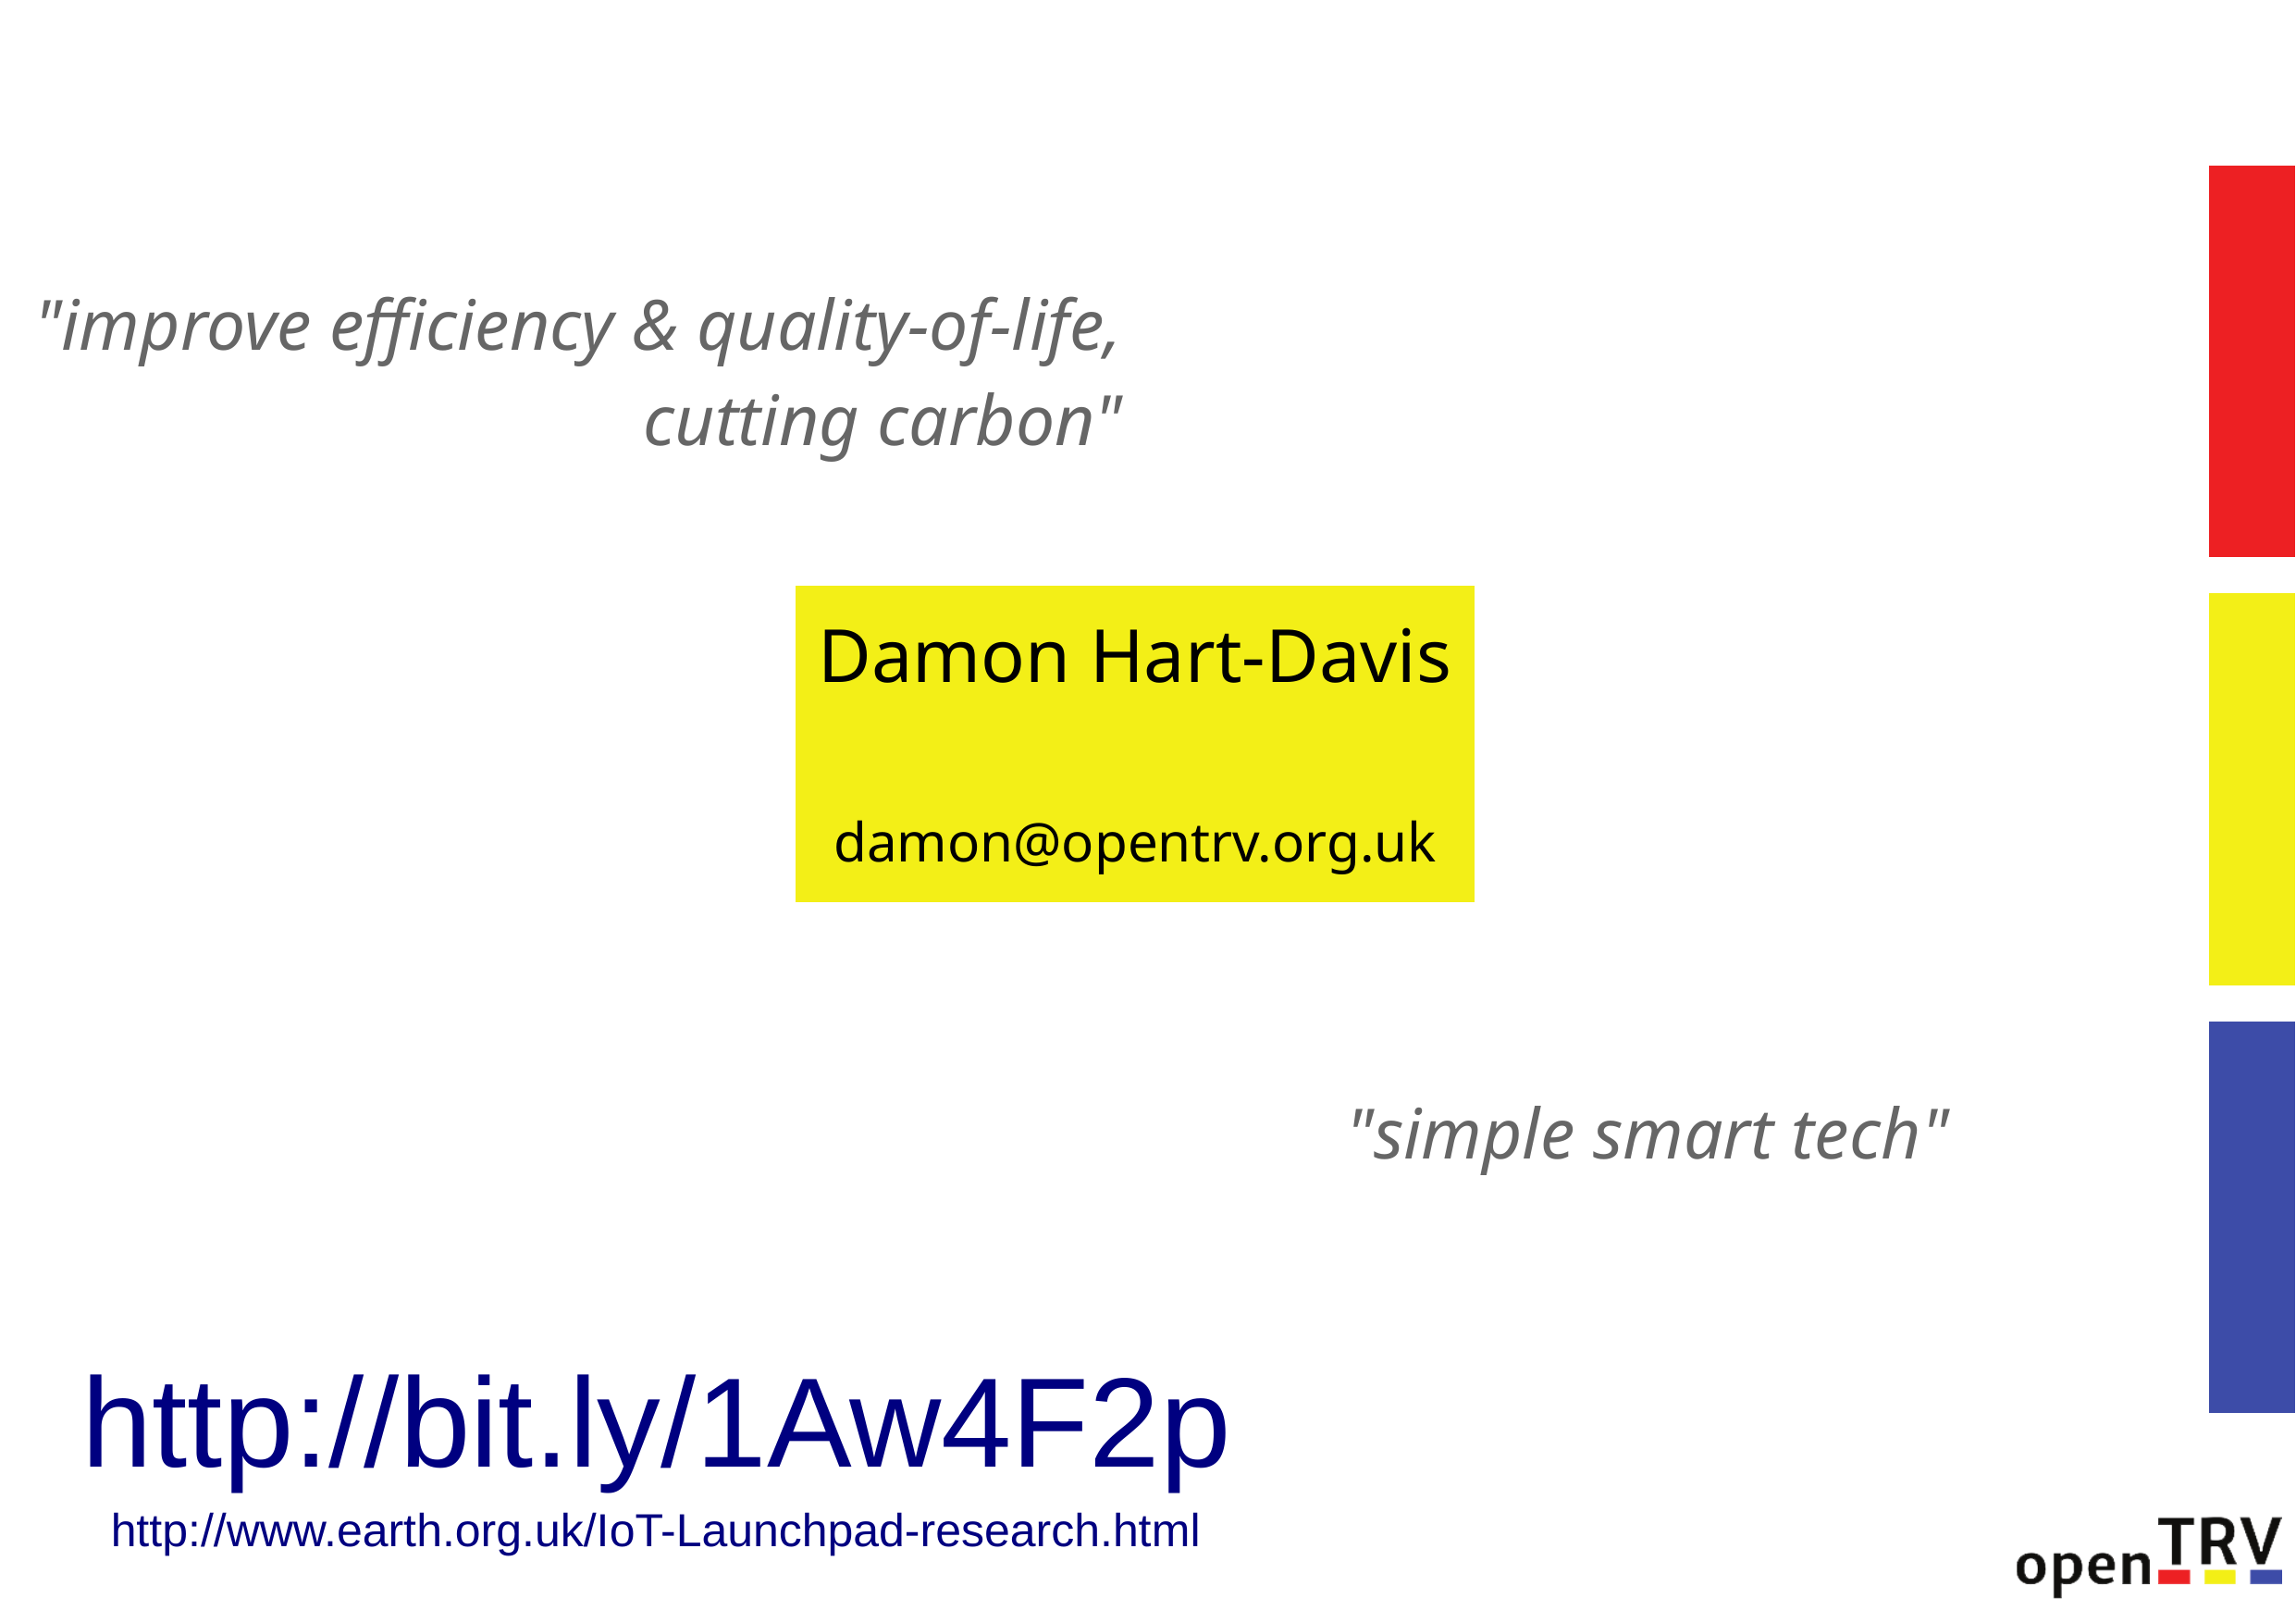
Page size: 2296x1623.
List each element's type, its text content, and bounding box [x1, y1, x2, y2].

text_box [2209, 1022, 2295, 1413]
text_box [2209, 593, 2295, 985]
text_box "improve efficiency & quality-of-life, cutting carbon" [0, 269, 1137, 527]
text_box http://www.earth.org.uk/IoT-Launchpad-research.html [97, 1501, 1234, 1615]
text_box "simple smart tech" [1333, 1078, 2180, 1335]
text_box [796, 897, 1475, 902]
text_box http://bit.ly/1Aw4F2p [68, 1344, 1262, 1501]
picture [2016, 1503, 2282, 1622]
text_box Damon Hart-Davis damon@opentrv.org.uk [762, 586, 1508, 897]
text_box [2209, 166, 2295, 557]
